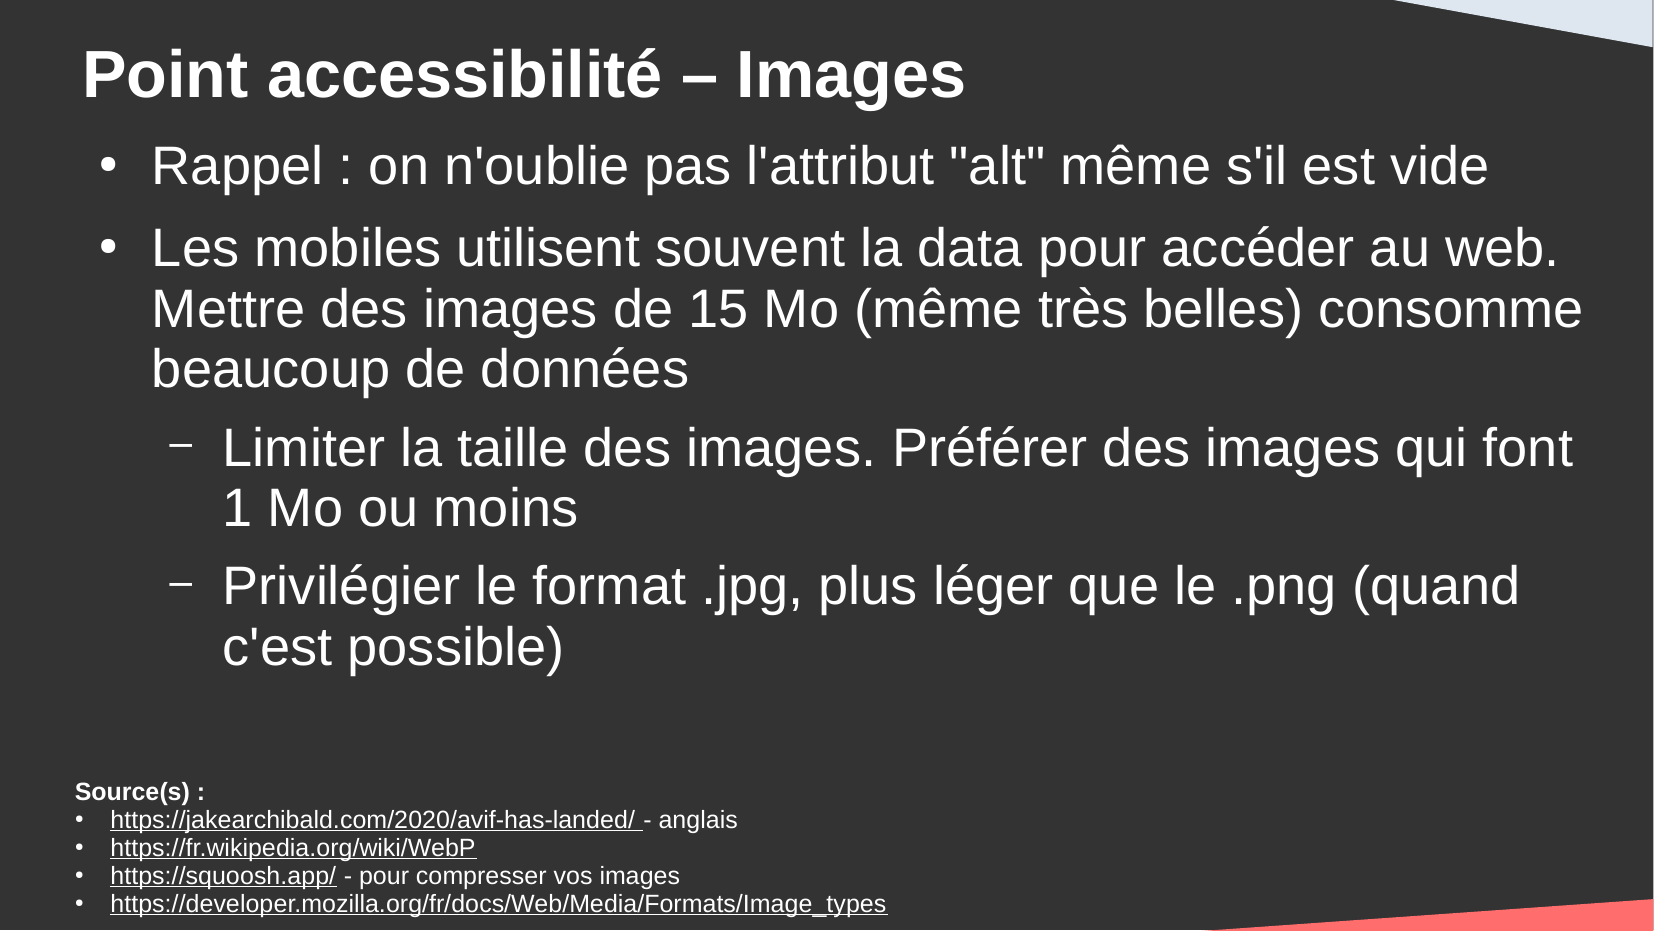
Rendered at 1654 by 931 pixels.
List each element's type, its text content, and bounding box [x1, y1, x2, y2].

list Rappel : on n'oublie pas l'attribut "alt" même s'il est vide Les mobiles utilisent souvent la data pour accéder au web. Mettre des images de 15 Mo (même très belles) consomme beaucoup de données Limiter la taille des images. Préférer des images qui font 1 Mo ou moins Privilégier le format .jpg, plus léger que le .png (quand c'est possible) [80, 135, 1605, 745]
title Point accessibilité – Images [82, 37, 1571, 122]
text_box [1393, 0, 1653, 48]
text_box Source(s) : https://jakearchibald.com/2020/avif-has-landed/ - anglais https://fr.wikipedia.org/wiki/WebP https://squoosh.app/ - pour compresser vos images https://developer.mozilla.org/fr/docs/Web/Media/Formats/Image_types [60, 770, 1546, 926]
text_box [1201, 899, 1654, 931]
